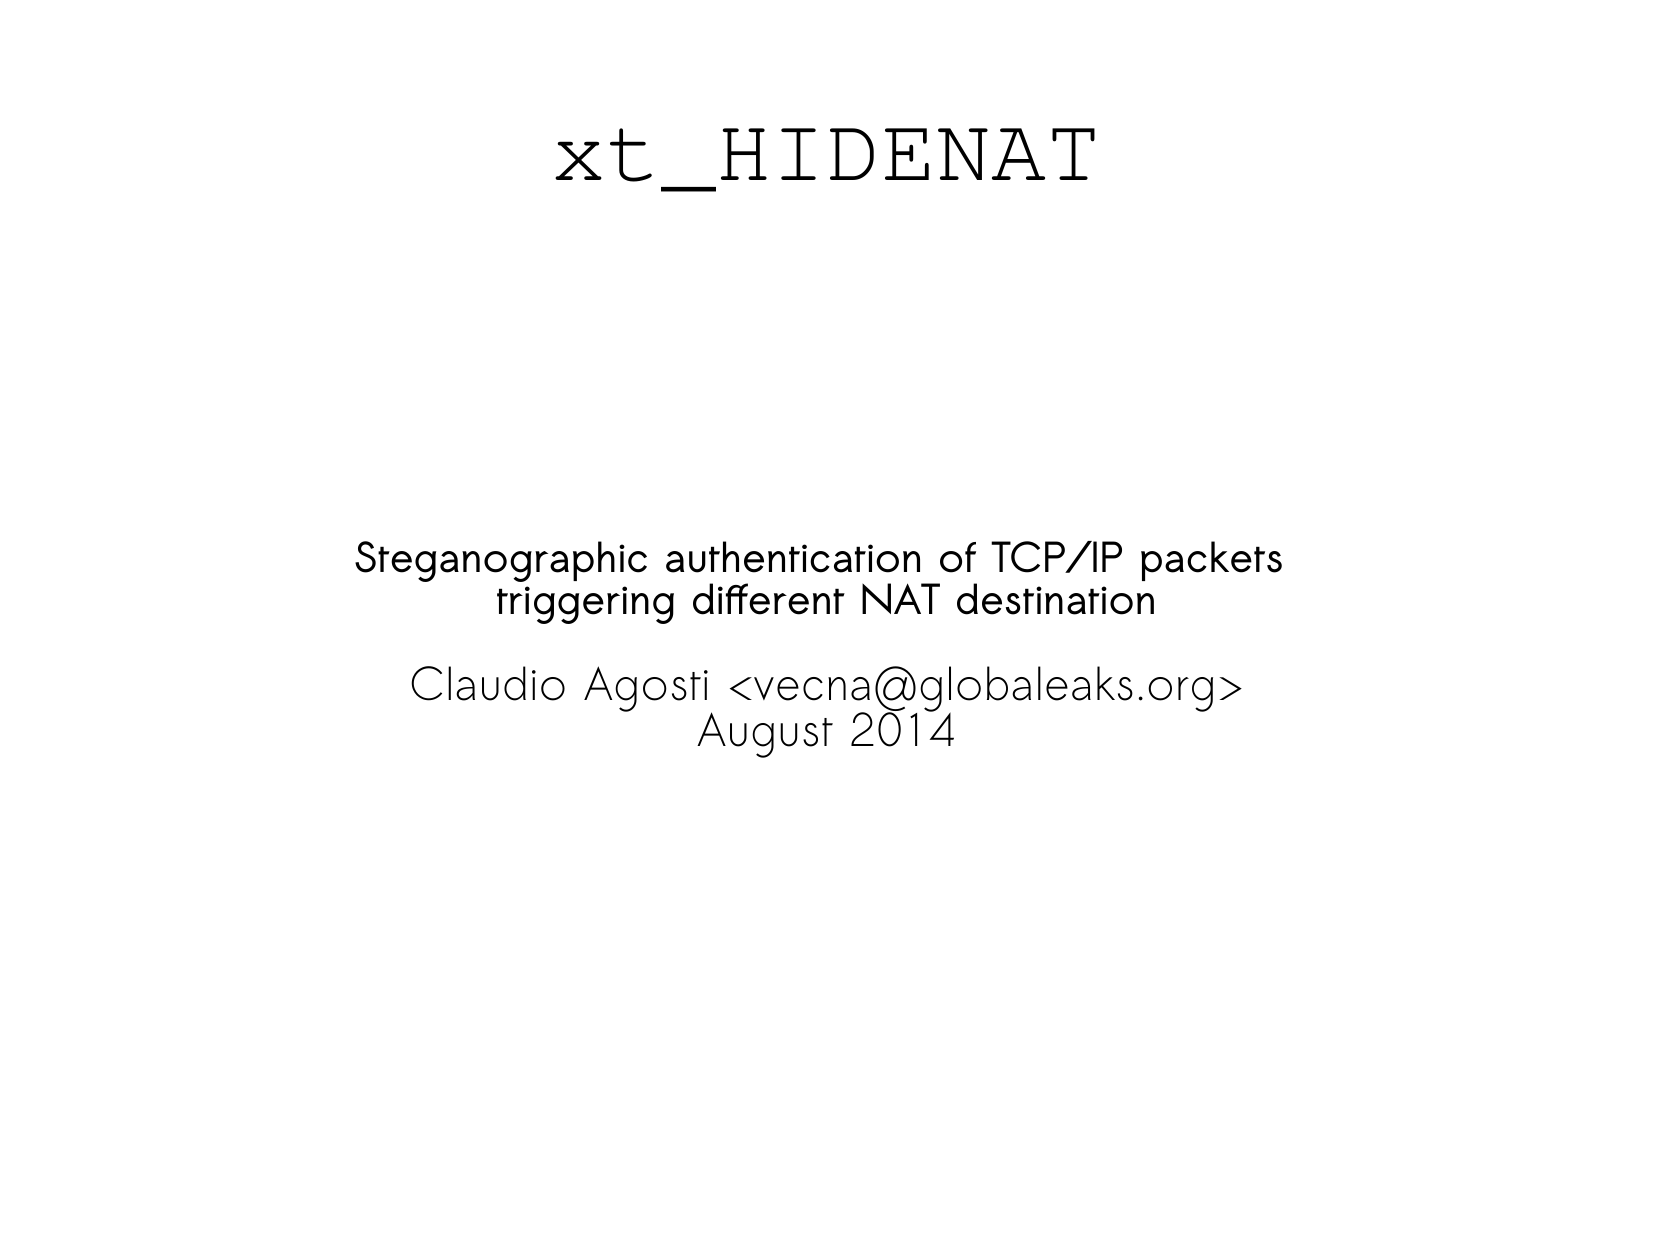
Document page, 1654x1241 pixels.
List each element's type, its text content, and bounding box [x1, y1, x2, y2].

title xt_HIDENAT [82, 49, 1571, 257]
subtitle Steganographic authentication of TCP/IP packets triggering different NAT destination Claudio Agosti <vecna@globaleaks.org> August 2014 [82, 290, 1571, 1010]
